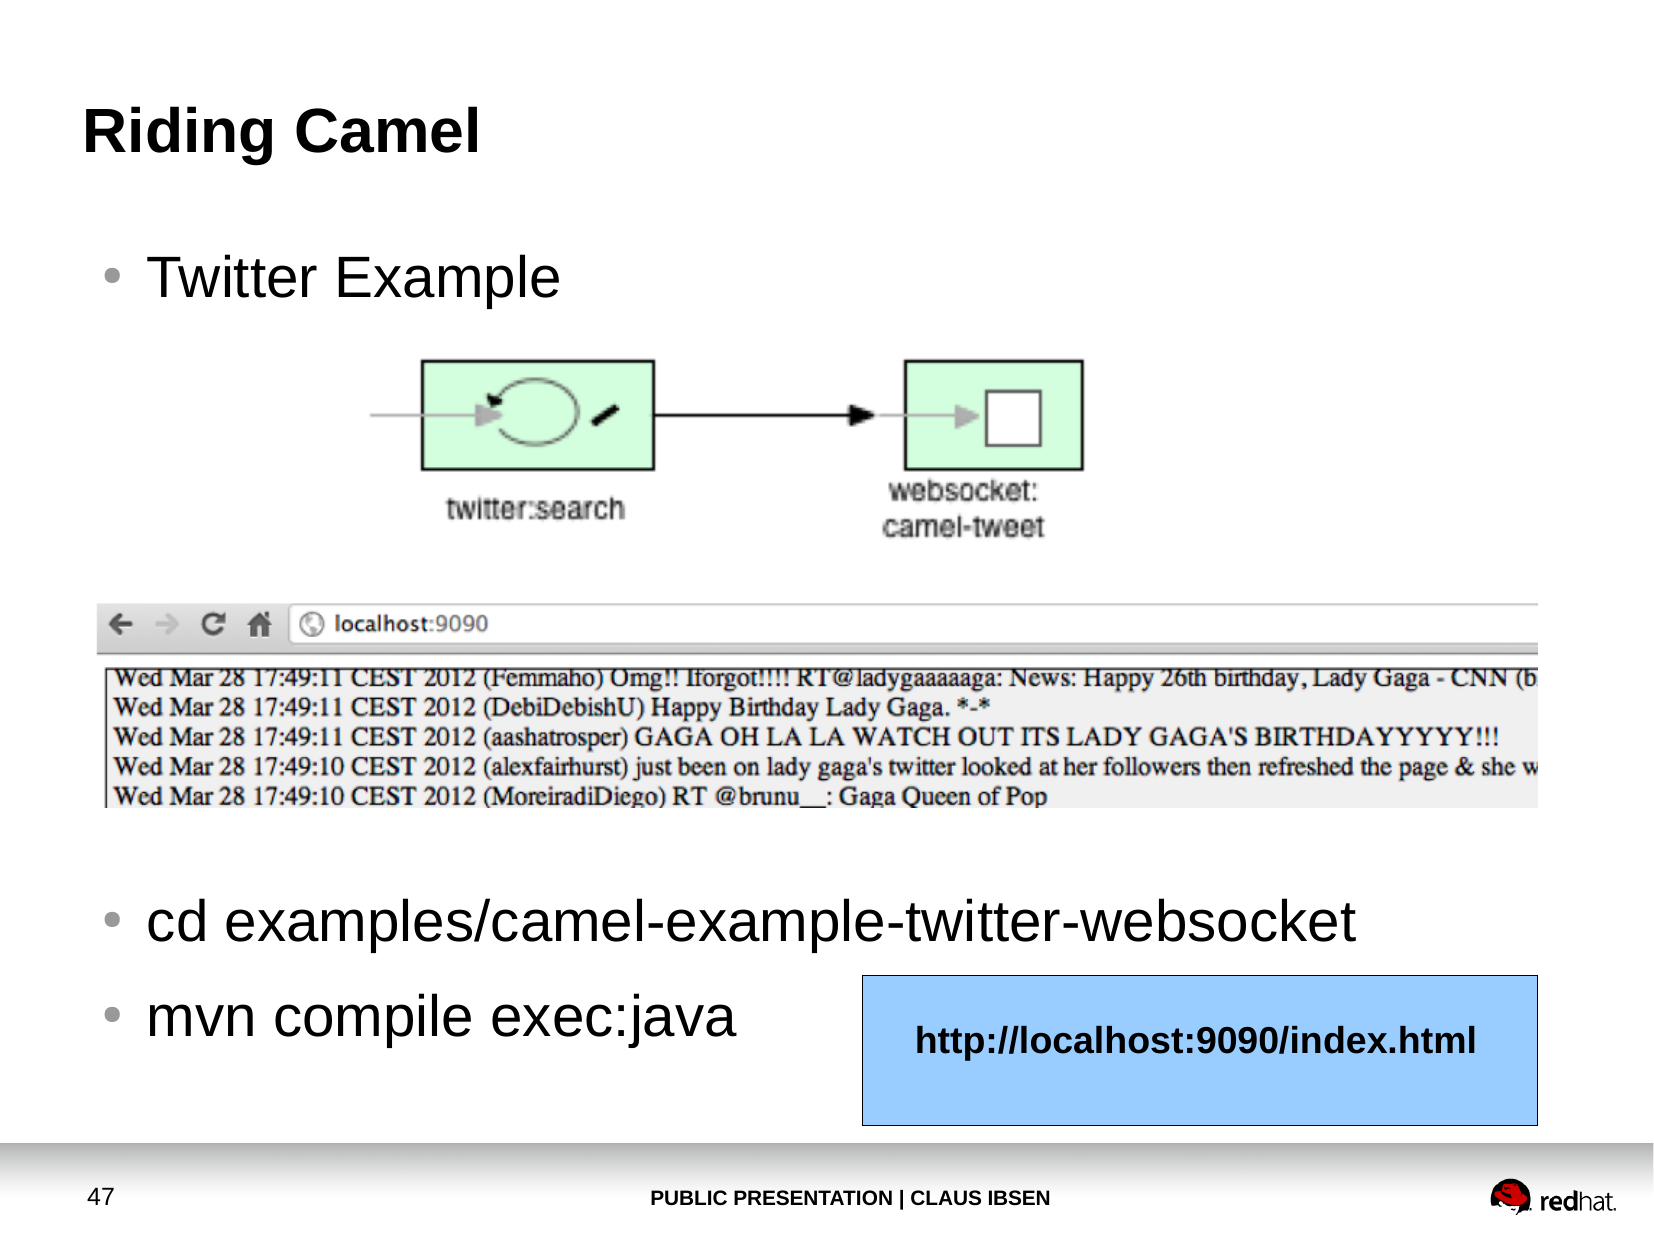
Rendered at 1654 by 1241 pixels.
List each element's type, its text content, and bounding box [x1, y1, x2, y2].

text_box http://localhost:9090/index.html [900, 1012, 1493, 1070]
list Twitter Example cd examples/camel-example-twitter-websocket mvn compile exec:java [86, 244, 1576, 1049]
text_box [862, 975, 1538, 1126]
title Riding Camel [82, 37, 1571, 226]
picture [0, 1143, 1654, 1241]
picture [87, 337, 1538, 808]
